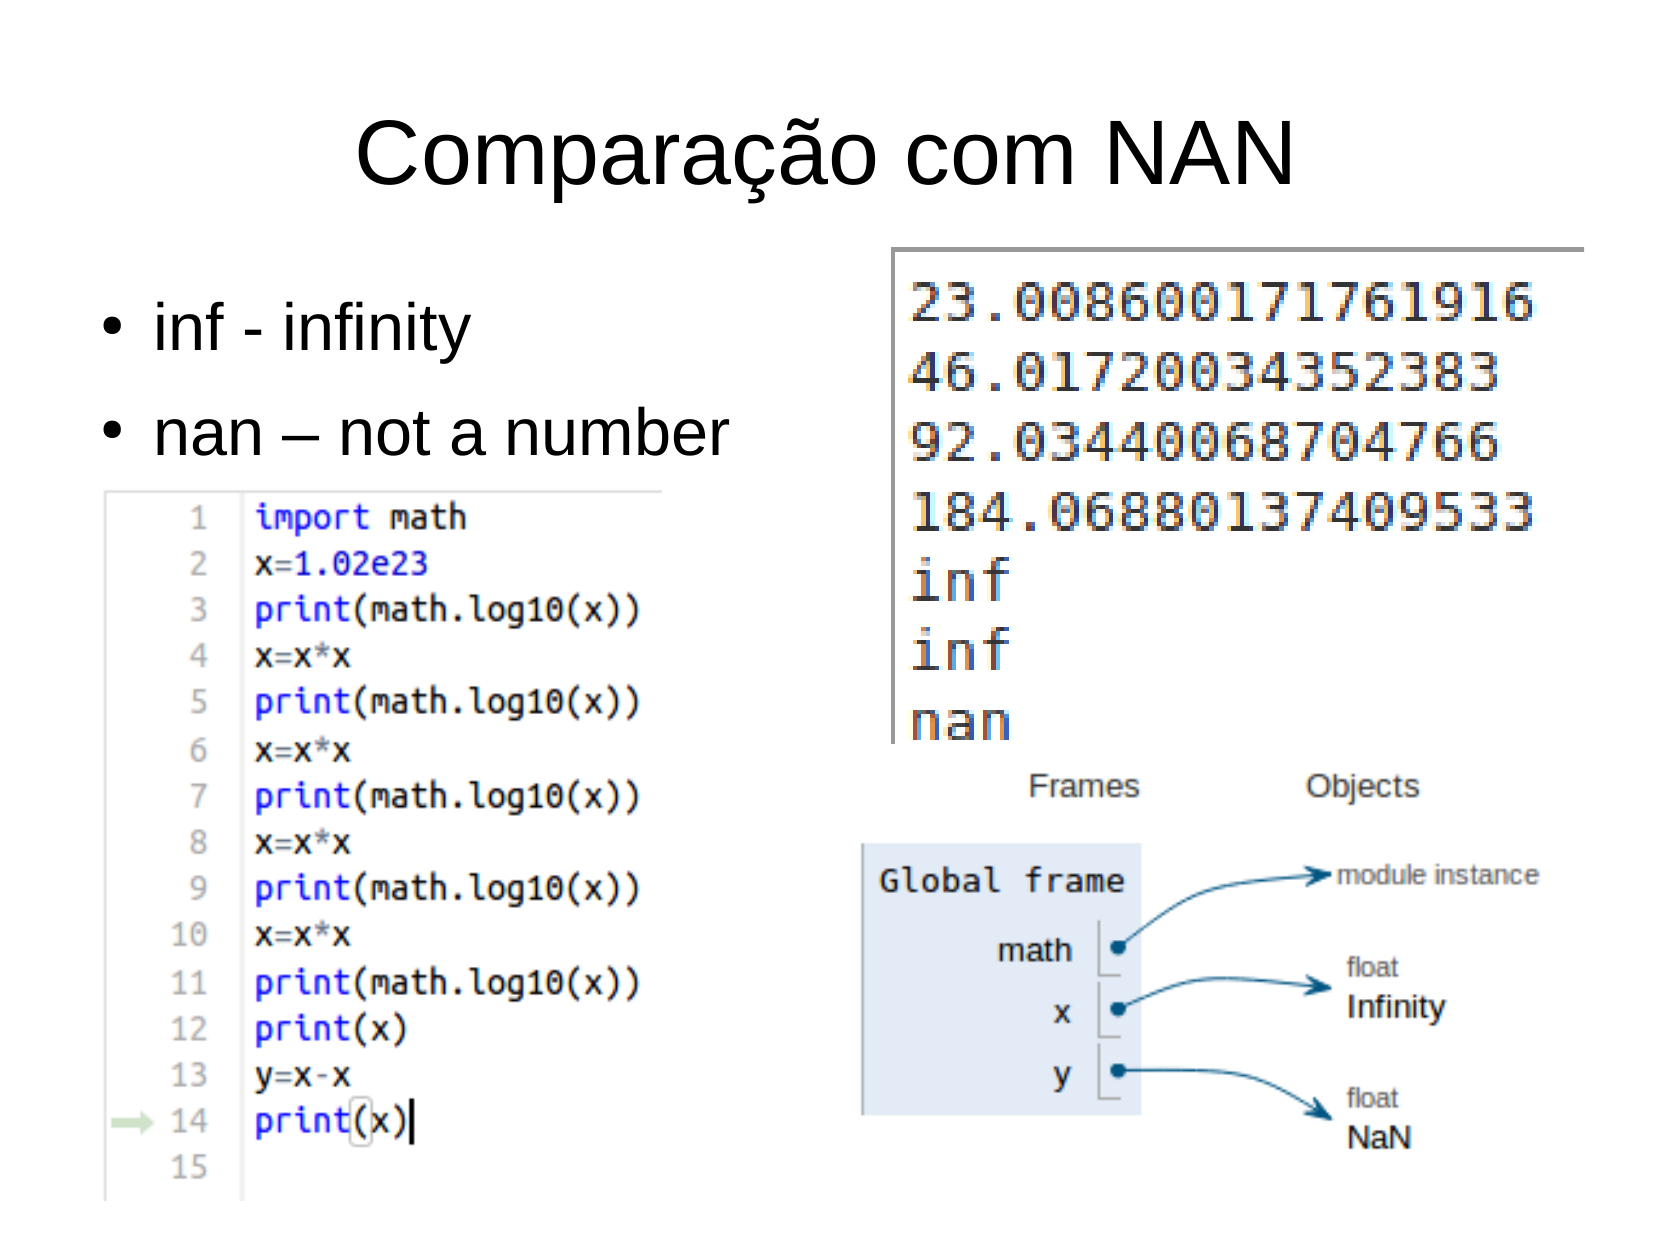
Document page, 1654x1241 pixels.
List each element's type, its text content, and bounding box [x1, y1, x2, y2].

picture [95, 479, 662, 1201]
picture [839, 241, 1585, 1193]
title Comparação com NAN [82, 49, 1571, 257]
list inf - infinity nan – not a number [82, 290, 874, 1010]
